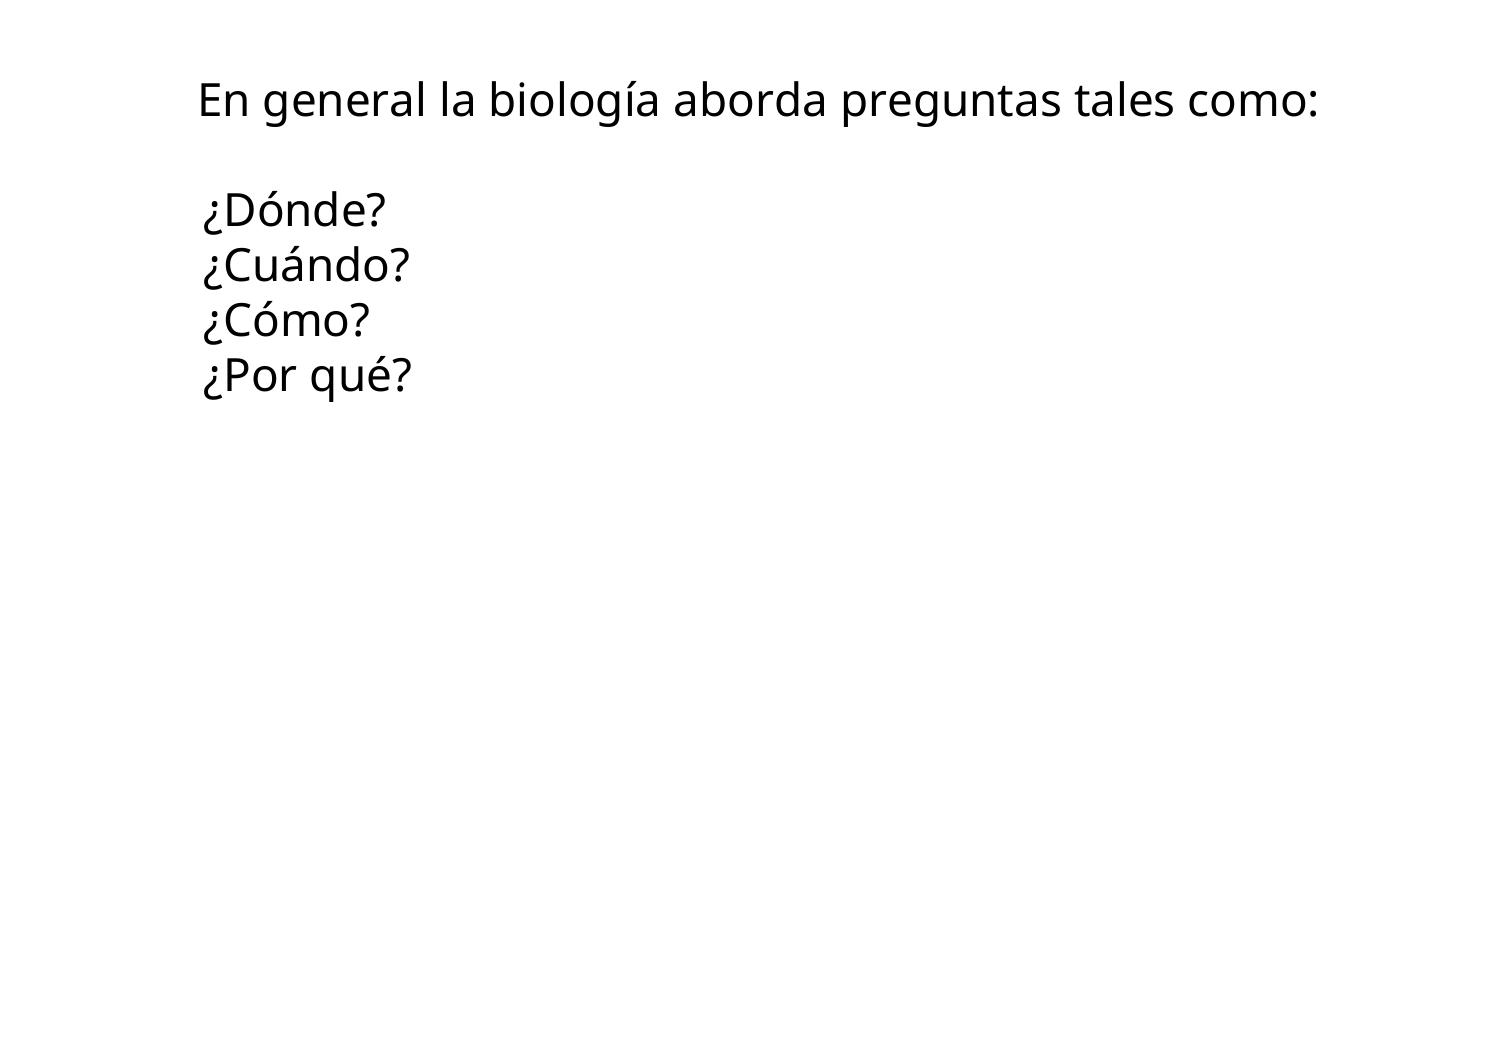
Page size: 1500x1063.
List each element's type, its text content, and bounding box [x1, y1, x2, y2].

text_box En general la biología aborda preguntas tales como: ¿Dónde? ¿Cuándo? ¿Cómo? ¿Por qué? [39, 62, 1480, 463]
